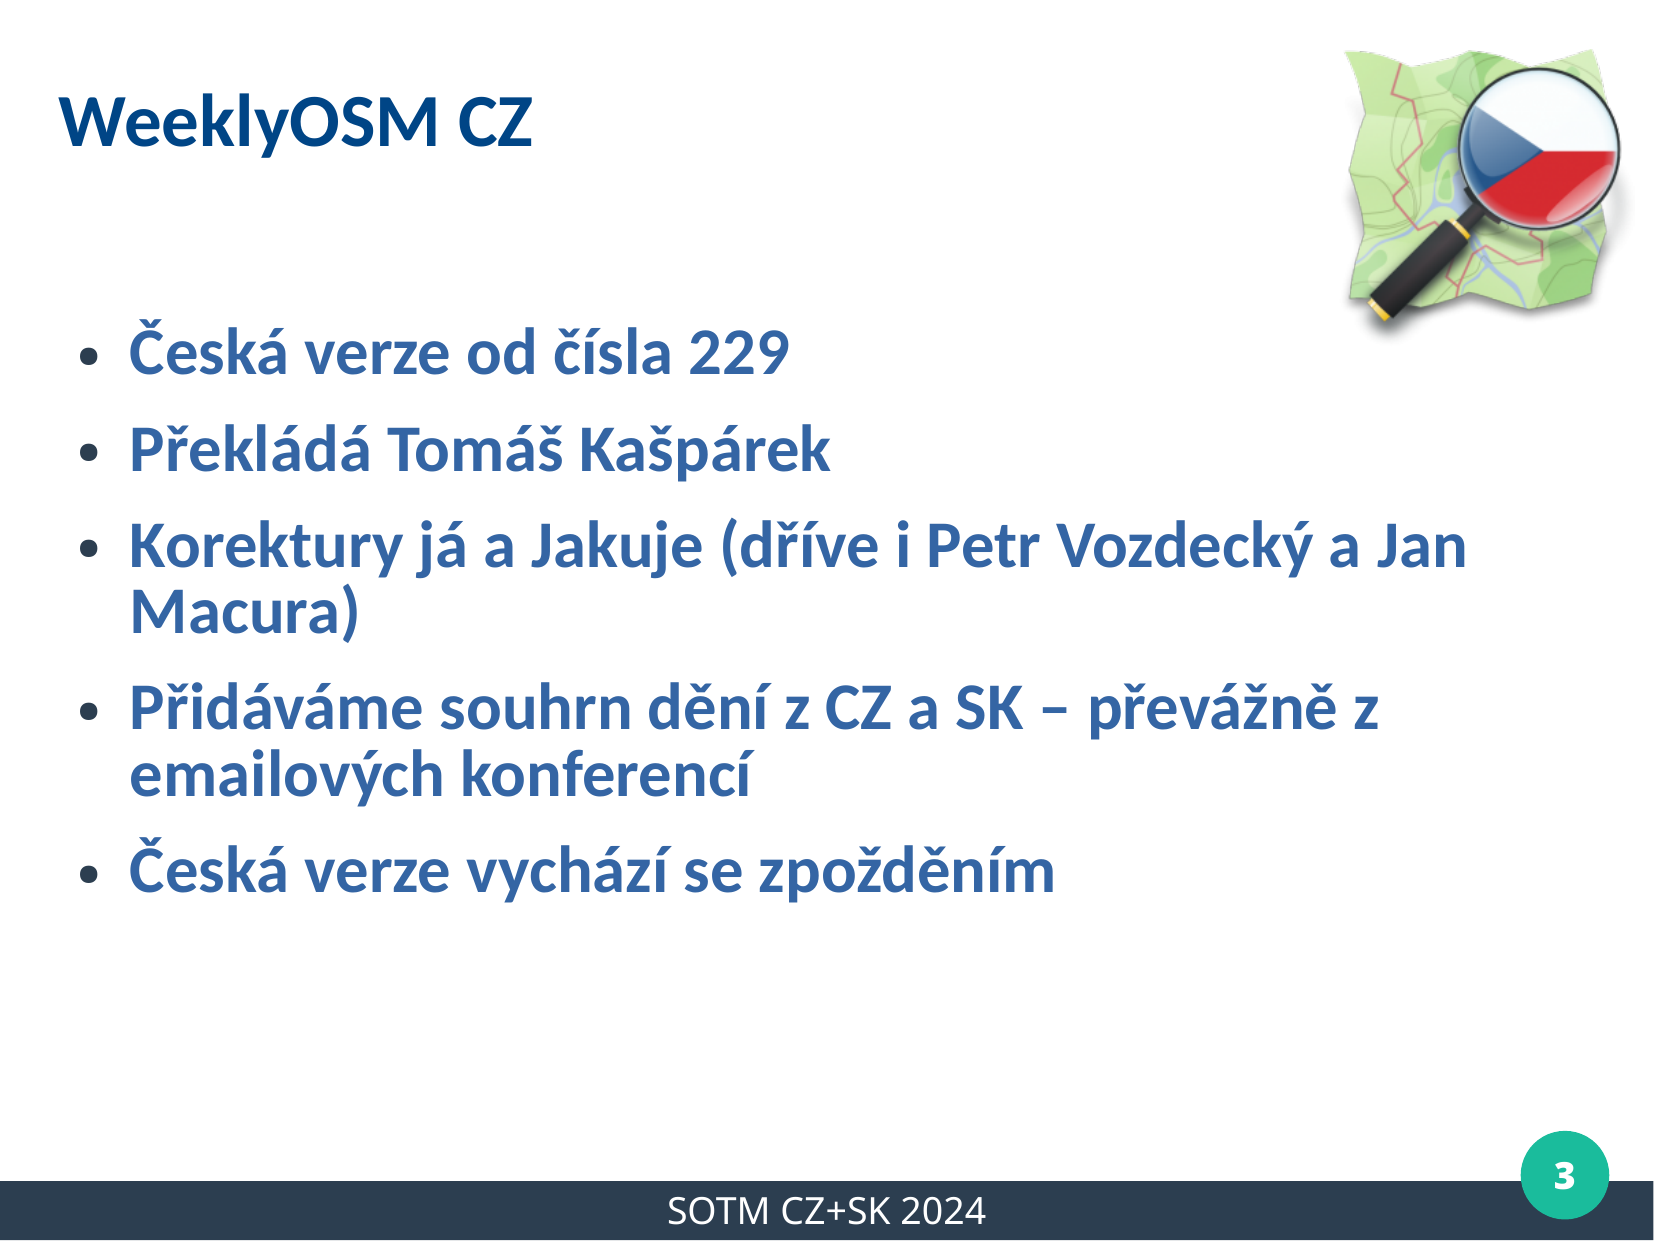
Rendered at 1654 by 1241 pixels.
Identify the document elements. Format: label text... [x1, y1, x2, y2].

list Česká verze od čísla 229 Překládá Tomáš Kašpárek Korektury já a Jakuje (dříve i Petr Vozdecký a Jan Macura) Přidáváme souhrn dění z CZ a SK – převážně z emailových konferencí Česká verze vychází se zpožděním [59, 324, 1595, 1152]
picture [1334, 49, 1635, 350]
title WeeklyOSM CZ [59, 49, 1347, 207]
